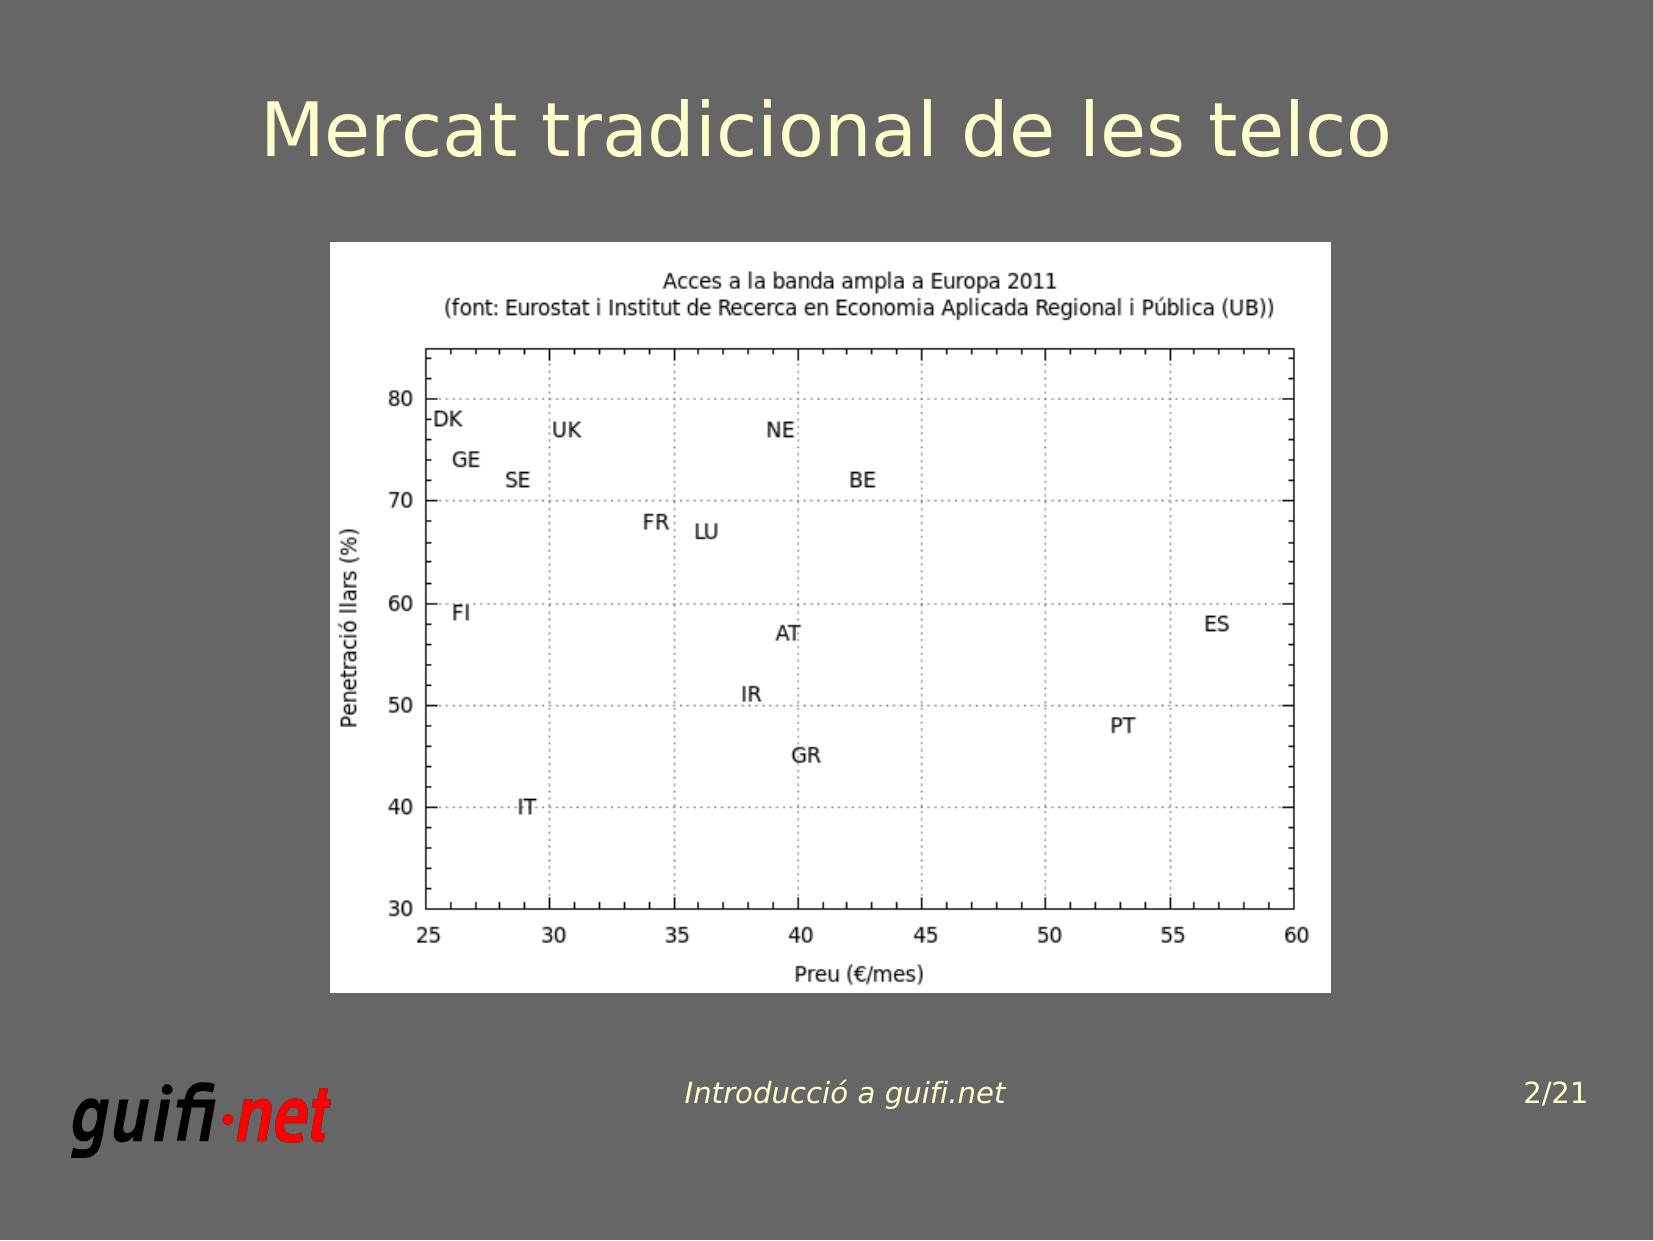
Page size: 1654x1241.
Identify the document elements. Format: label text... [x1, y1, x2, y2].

title Mercat tradicional de les telco [82, 49, 1571, 213]
picture [330, 242, 1331, 993]
picture [71, 1082, 331, 1158]
